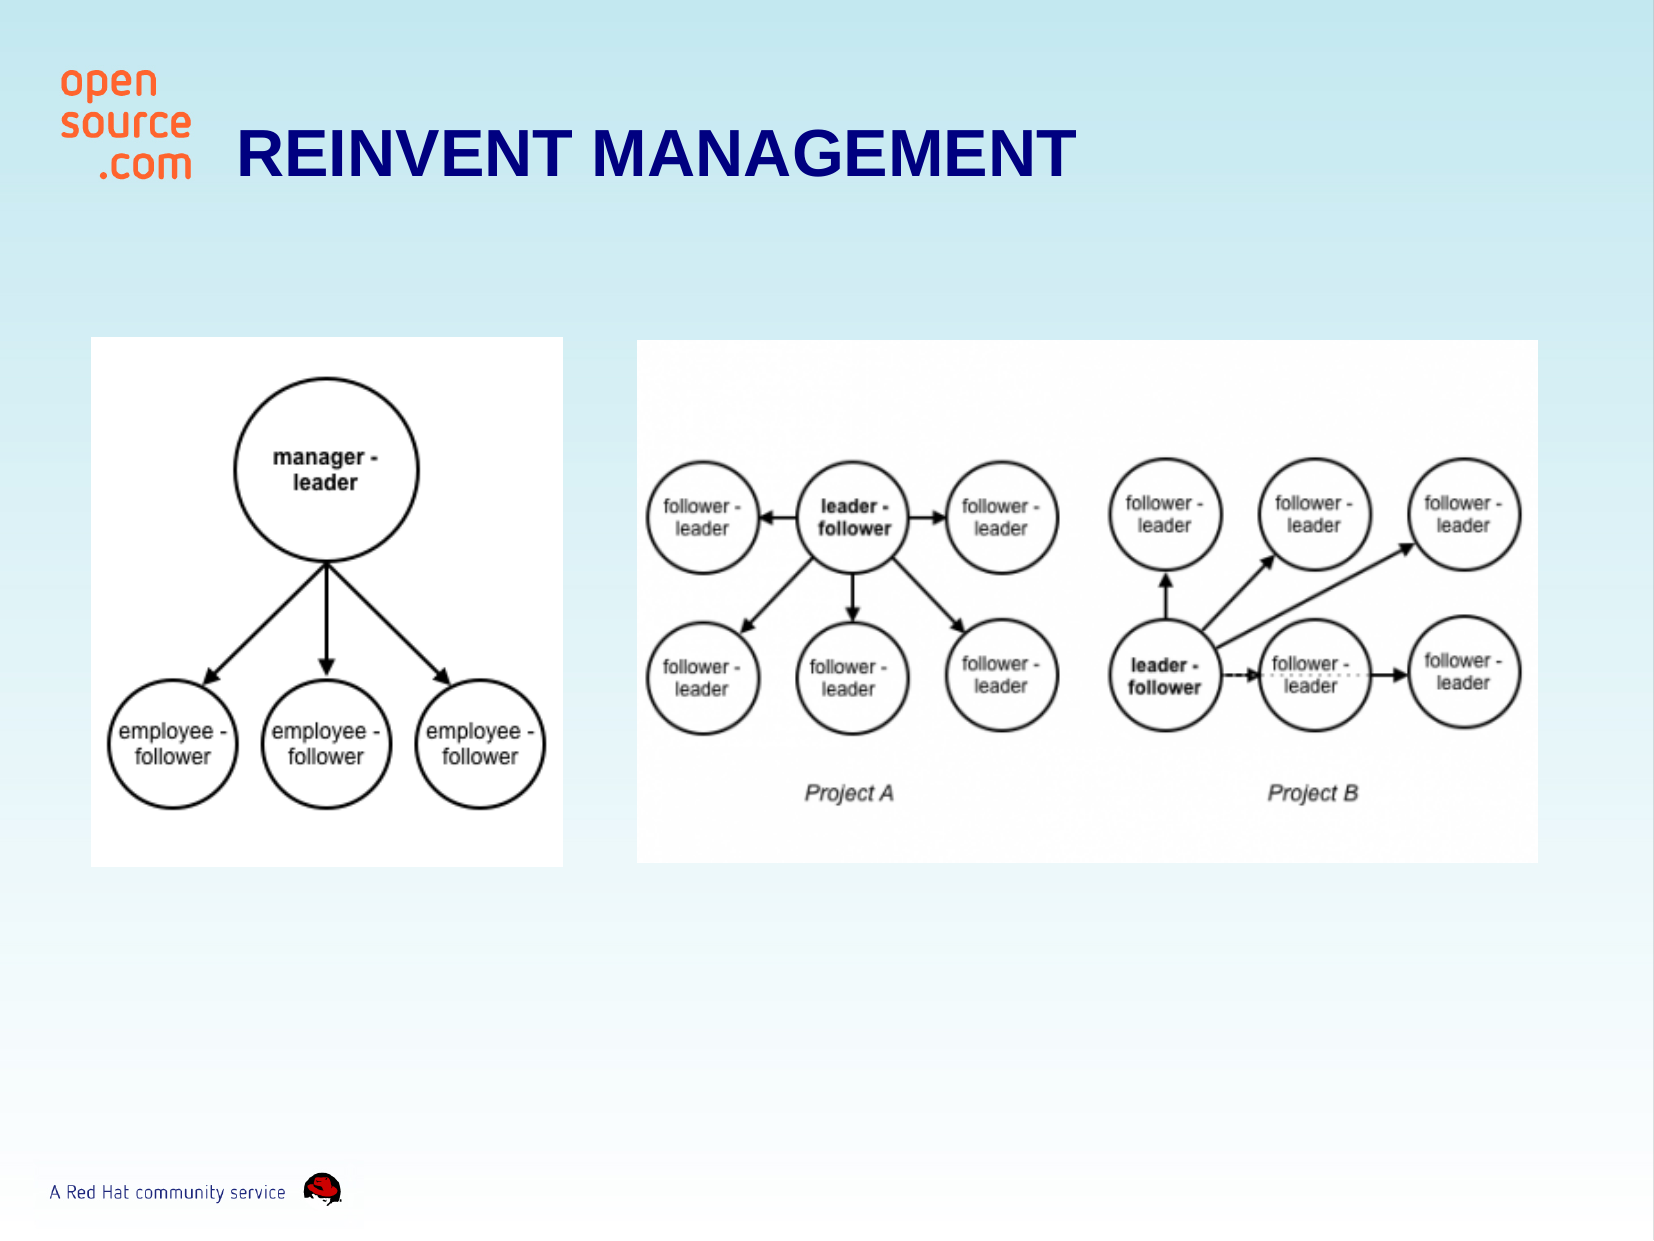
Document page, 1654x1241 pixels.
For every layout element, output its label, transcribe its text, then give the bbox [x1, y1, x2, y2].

picture [0, 0, 1654, 1241]
title REINVENT MANAGEMENT [236, 56, 1654, 250]
